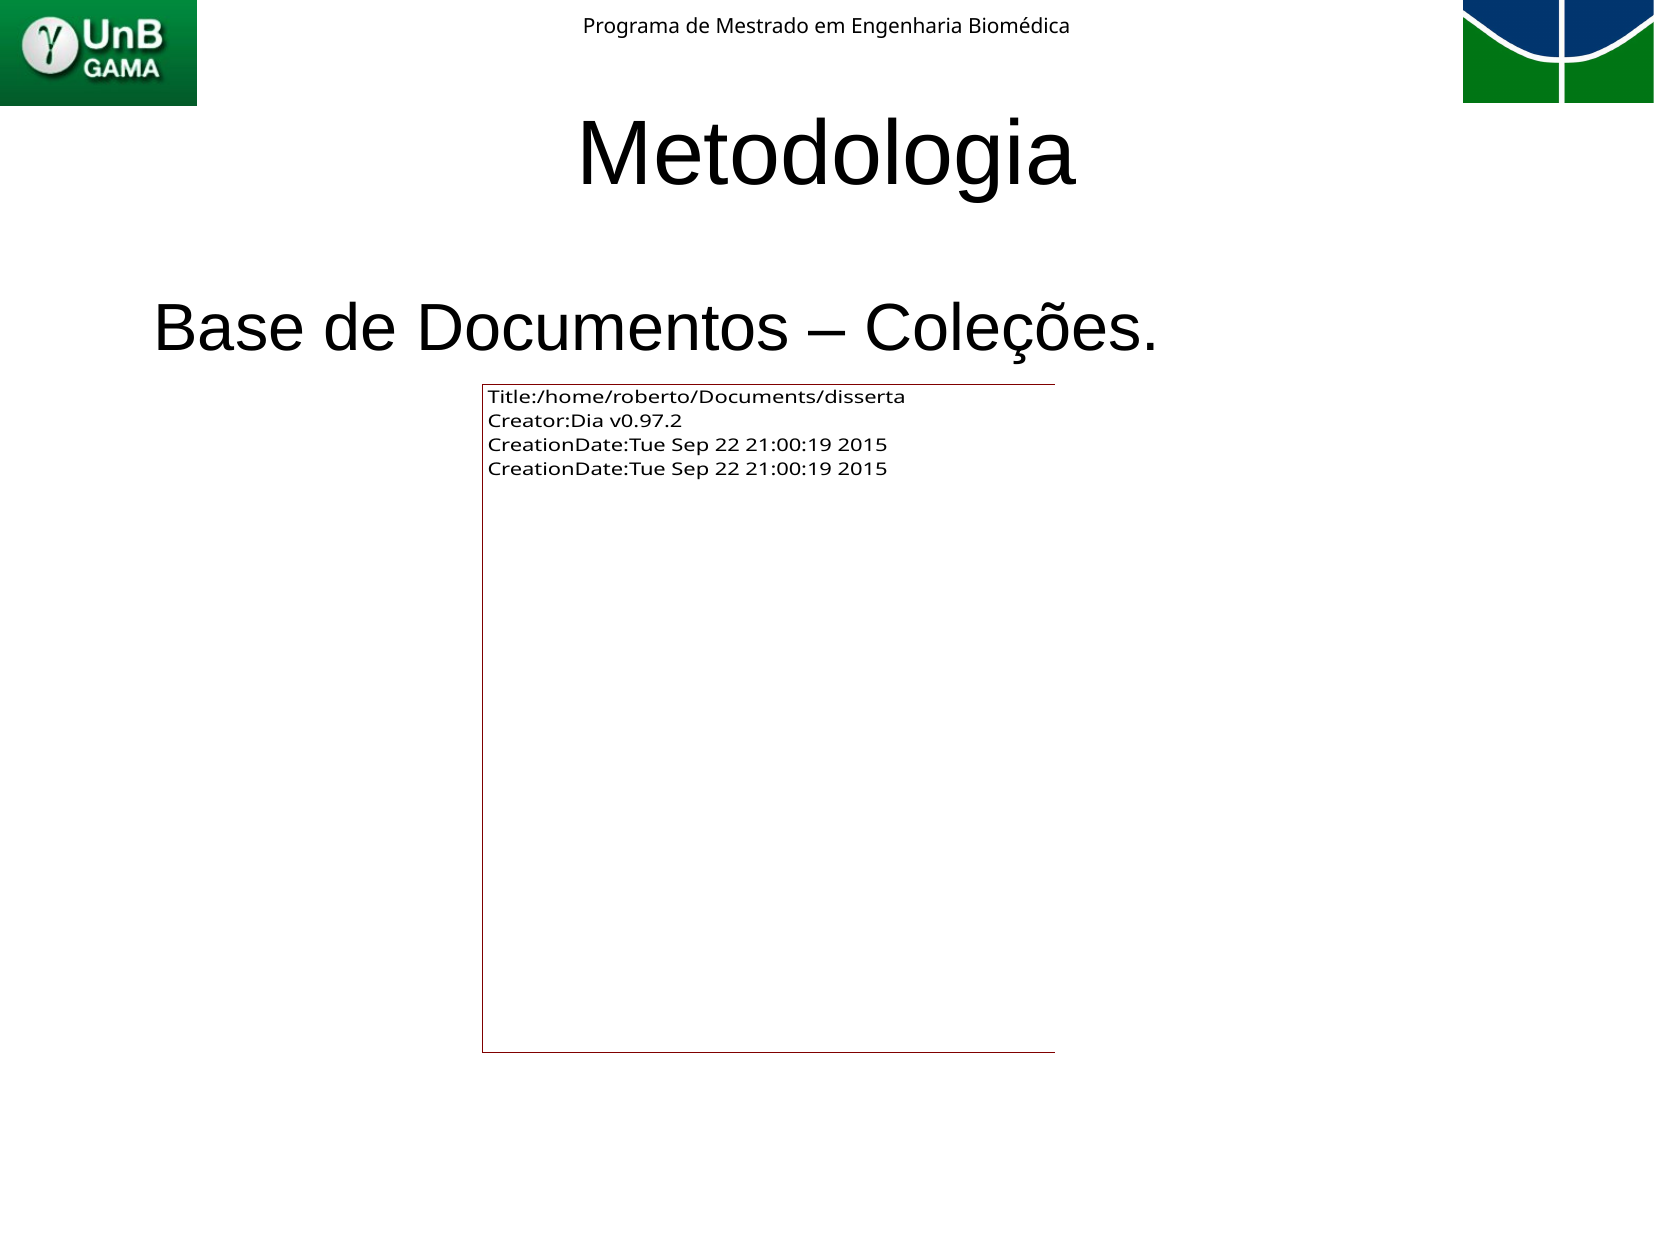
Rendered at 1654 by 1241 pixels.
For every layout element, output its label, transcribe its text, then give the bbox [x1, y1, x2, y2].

picture [480, 383, 1055, 1053]
list Base de Documentos – Coleções. [82, 290, 1571, 1010]
picture [1463, 0, 1654, 103]
title Metodologia [82, 49, 1571, 257]
picture [0, 0, 197, 106]
